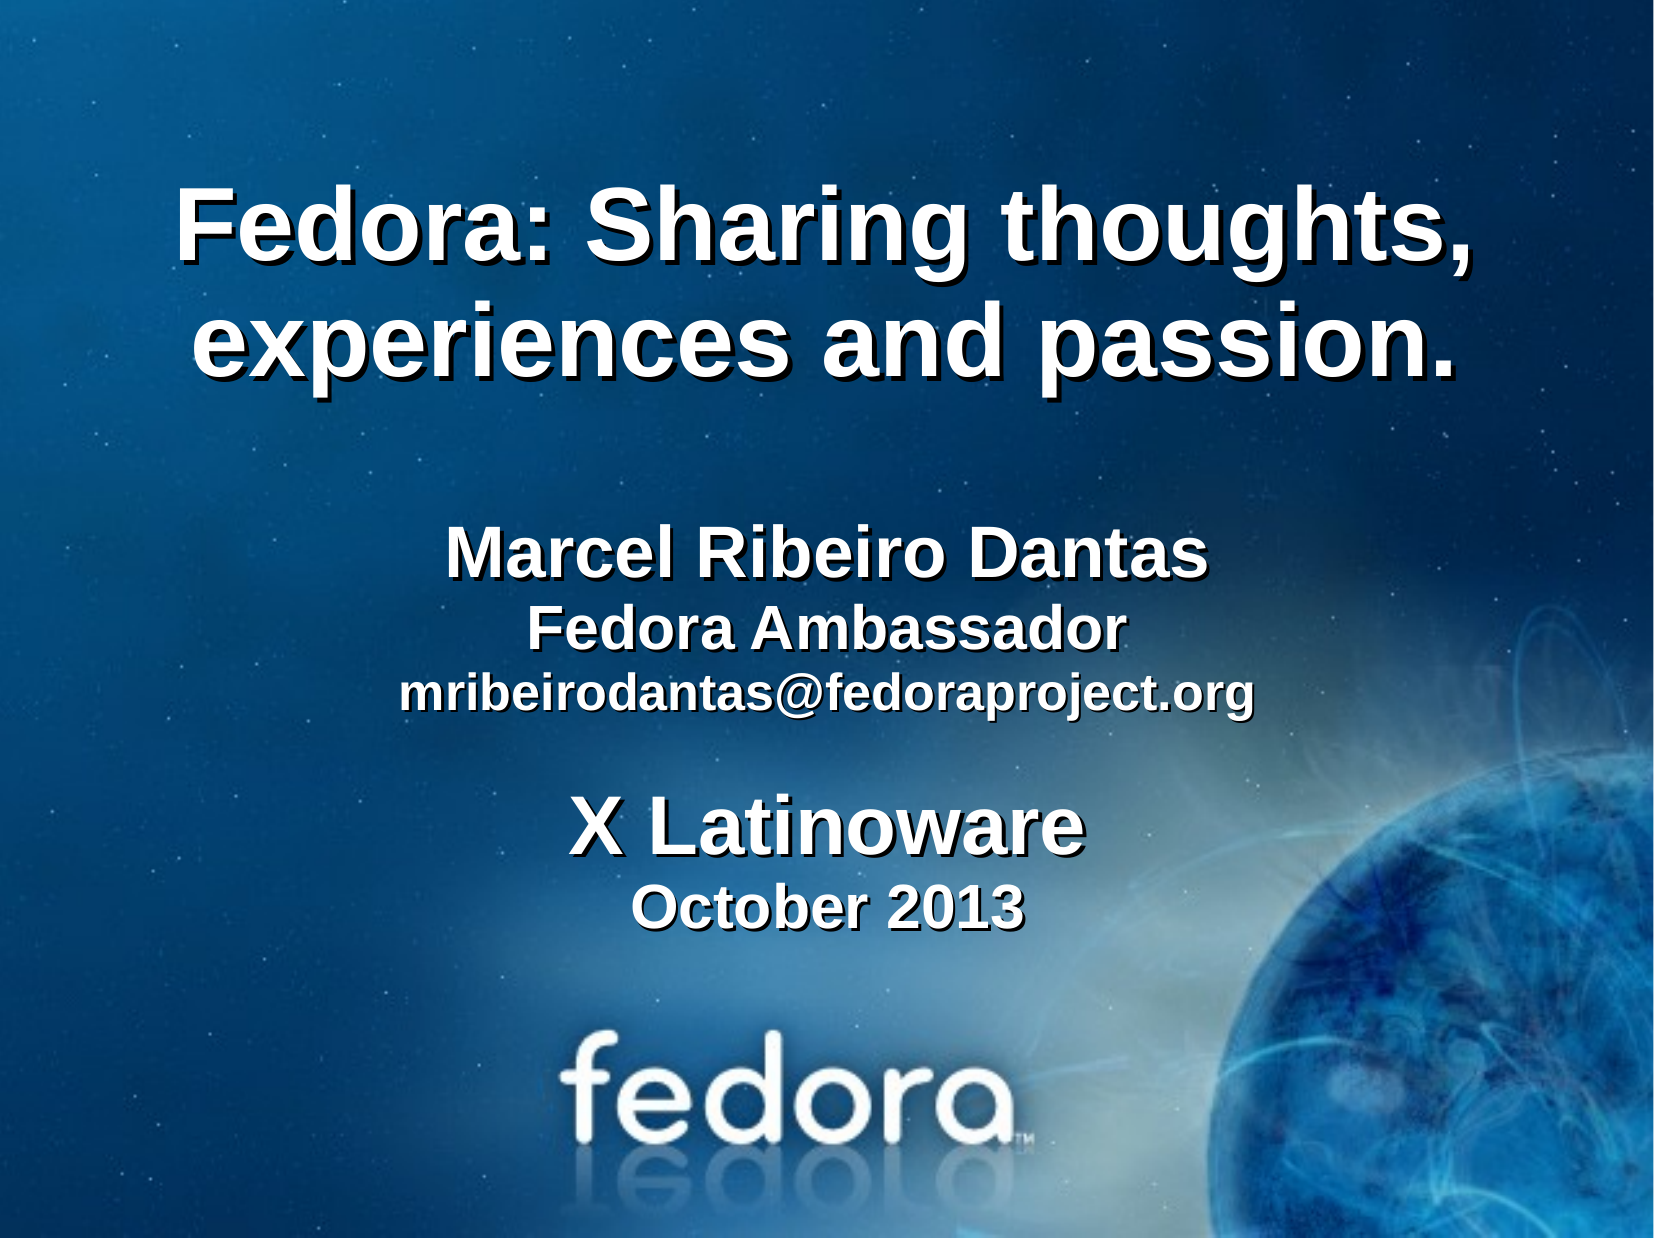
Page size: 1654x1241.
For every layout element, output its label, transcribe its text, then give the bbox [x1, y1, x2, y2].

text_box Fedora: Sharing thoughts, experiences and passion. [75, 112, 1576, 488]
picture [0, 0, 1654, 1238]
